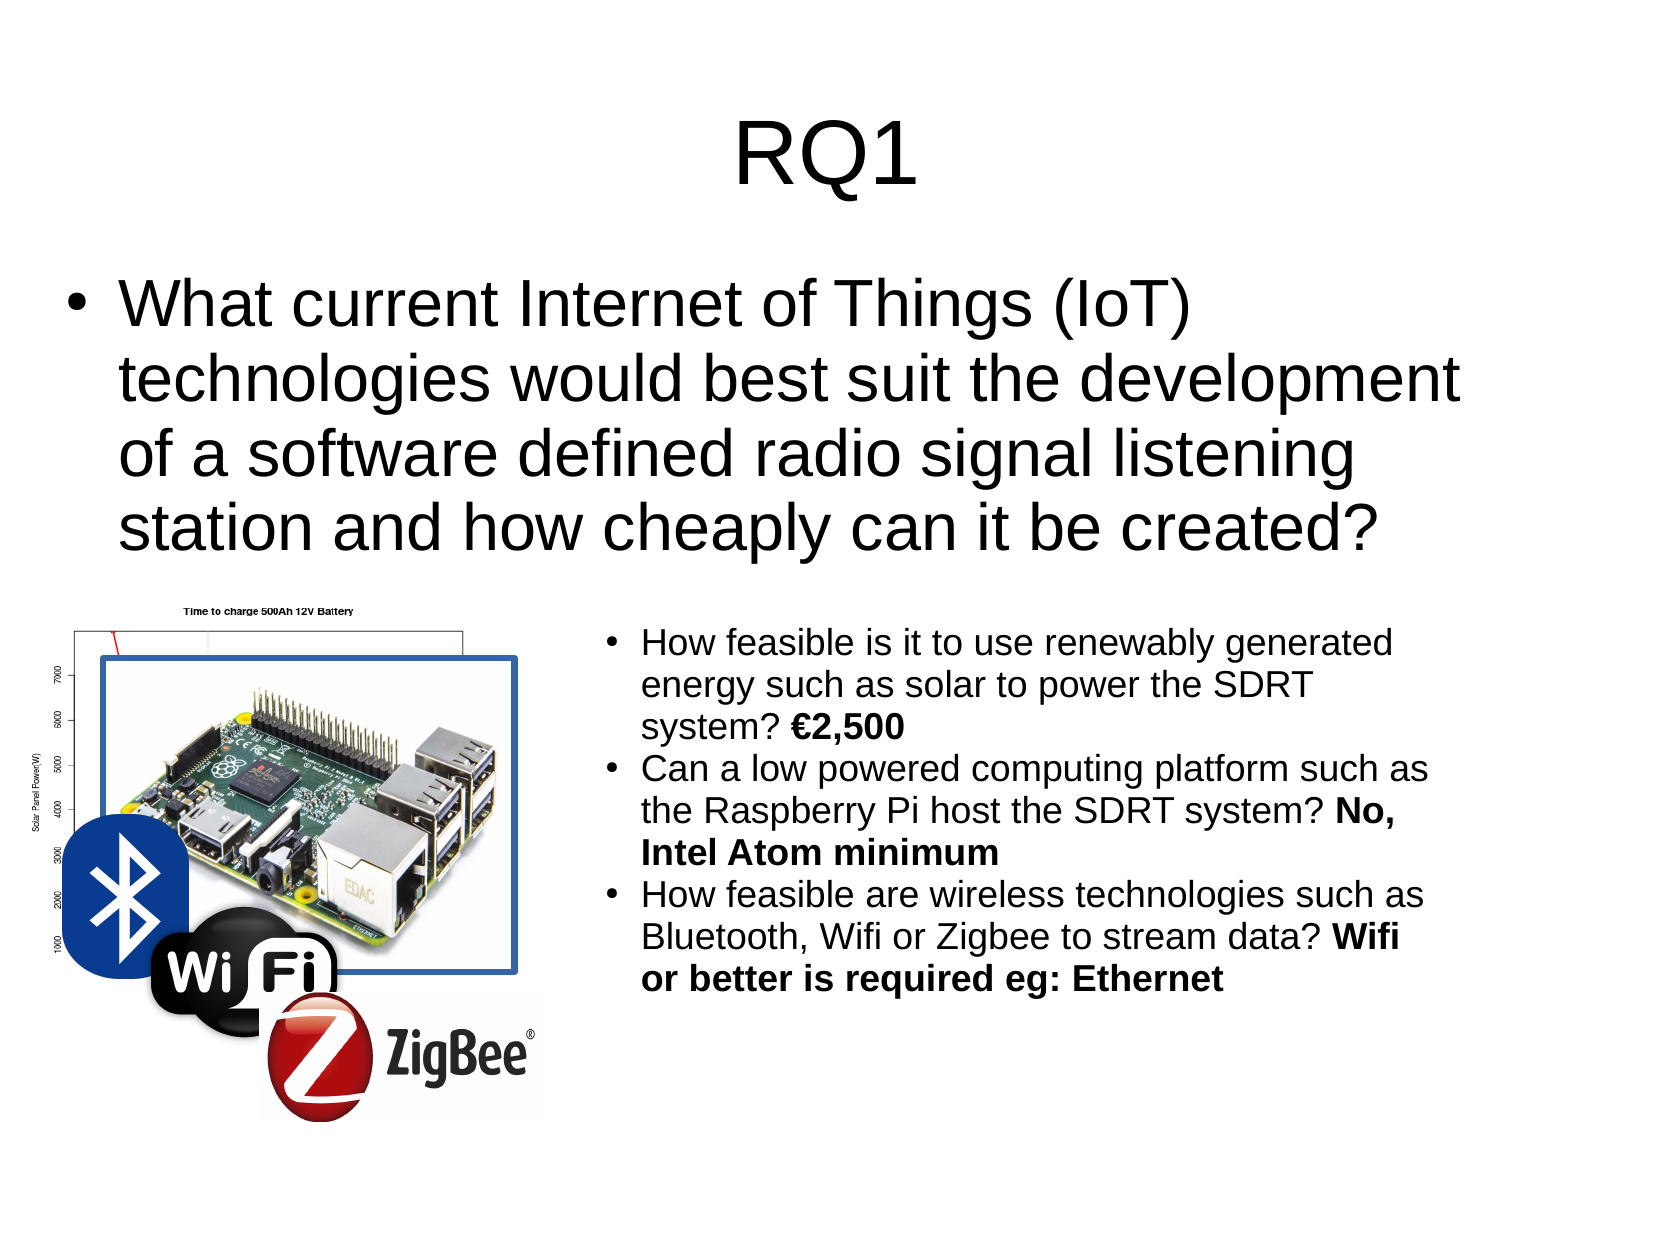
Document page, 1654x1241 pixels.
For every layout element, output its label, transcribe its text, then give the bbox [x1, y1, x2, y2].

picture [29, 590, 542, 1122]
list What current Internet of Things (IoT) technologies would best suit the development of a software defined radio signal listening station and how cheaply can it be created? [47, 266, 1536, 709]
text_box How feasible is it to use renewably generated energy such as solar to power the SDRT system? €2,500 Can a low powered computing platform such as the Raspberry Pi host the SDRT system? No, Intel Atom minimum How feasible are wireless technologies such as Bluetooth, Wifi or Zigbee to stream data? Wifi or better is required eg: Ethernet [590, 614, 1453, 1075]
title RQ1 [82, 49, 1571, 257]
